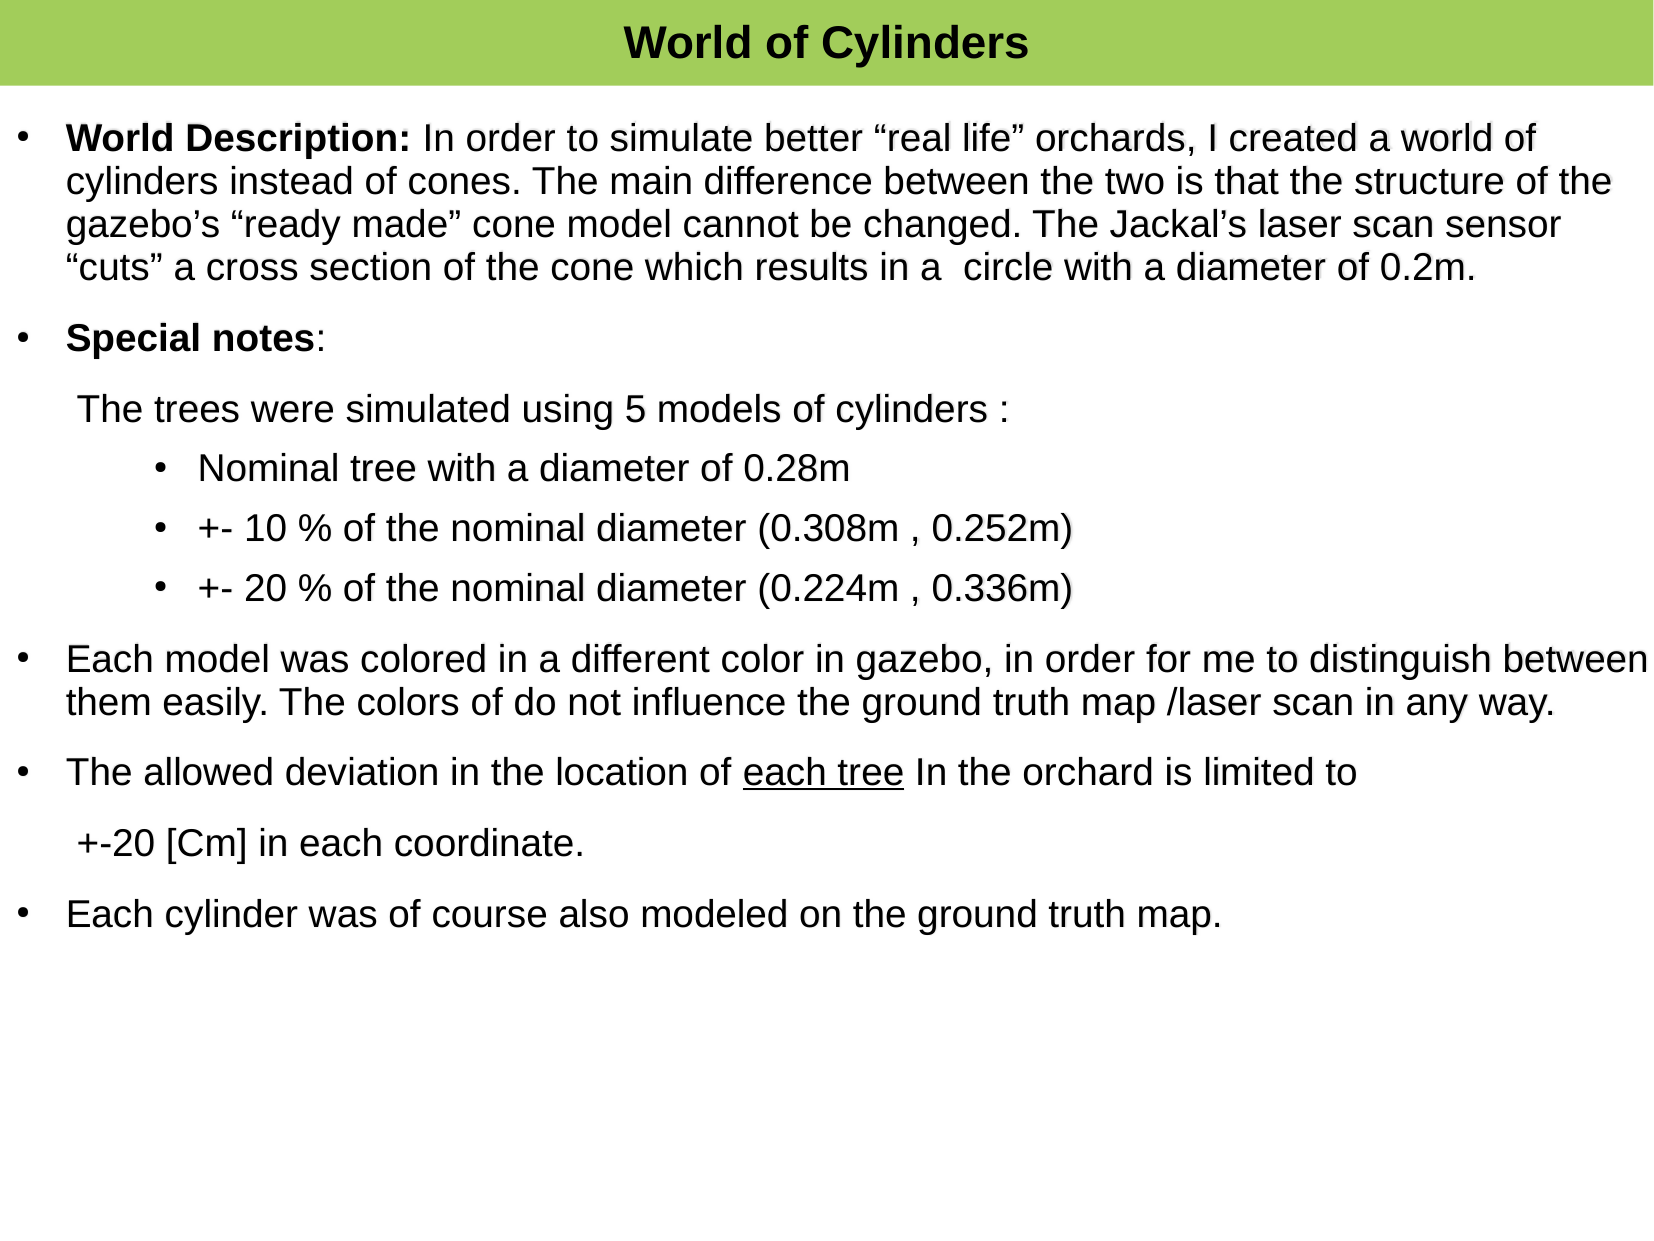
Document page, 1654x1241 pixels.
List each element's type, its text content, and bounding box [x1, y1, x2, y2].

chart [775, 593, 894, 653]
list World Description: In order to simulate better “real life” orchards, I created a world of cylinders instead of cones. The main difference between the two is that the structure of the gazebo’s “ready made” cone model cannot be changed. The Jackal’s laser scan sensor “cuts” a cross section of the cone which results in a circle with a diameter of 0.2m. Special notes: The trees were simulated using 5 models of cylinders : Nominal tree with a diameter of 0.28m +- 10 % of the nominal diameter (0.308m , 0.252m) +- 20 % of the nominal diameter (0.224m , 0.336m) Each model was colored in a different color in gazebo, in order for me to distinguish between them easily. The colors of do not influence the ground truth map /laser scan in any way. The allowed deviation in the location of each tree In the orchard is limited to +-20 [Cm] in each coordinate. Each cylinder was of course also modeled on the ground truth map. [0, 115, 1654, 1241]
title World of Cylinders [0, 0, 1654, 86]
